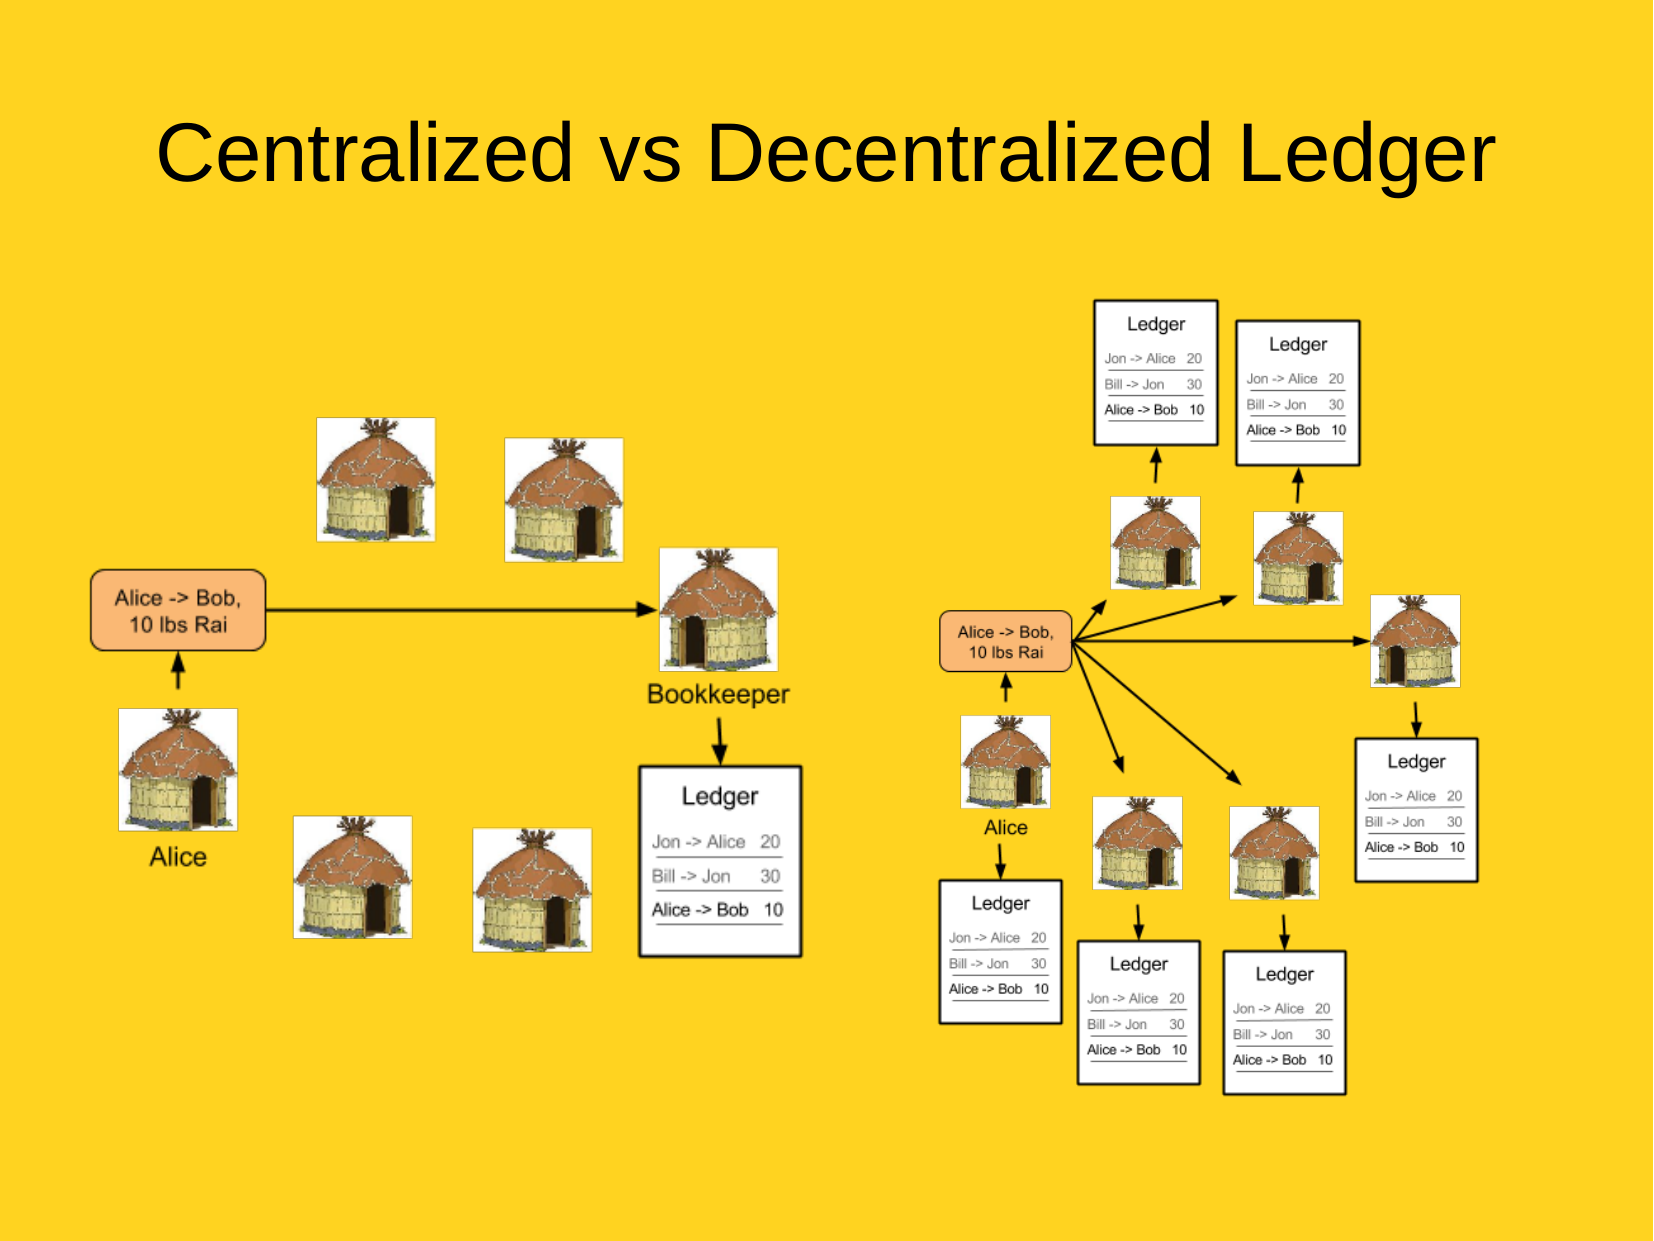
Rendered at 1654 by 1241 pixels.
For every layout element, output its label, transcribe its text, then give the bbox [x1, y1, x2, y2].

picture [82, 413, 809, 986]
picture [933, 290, 1482, 1109]
title Centralized vs Decentralized Ledger [82, 49, 1571, 257]
